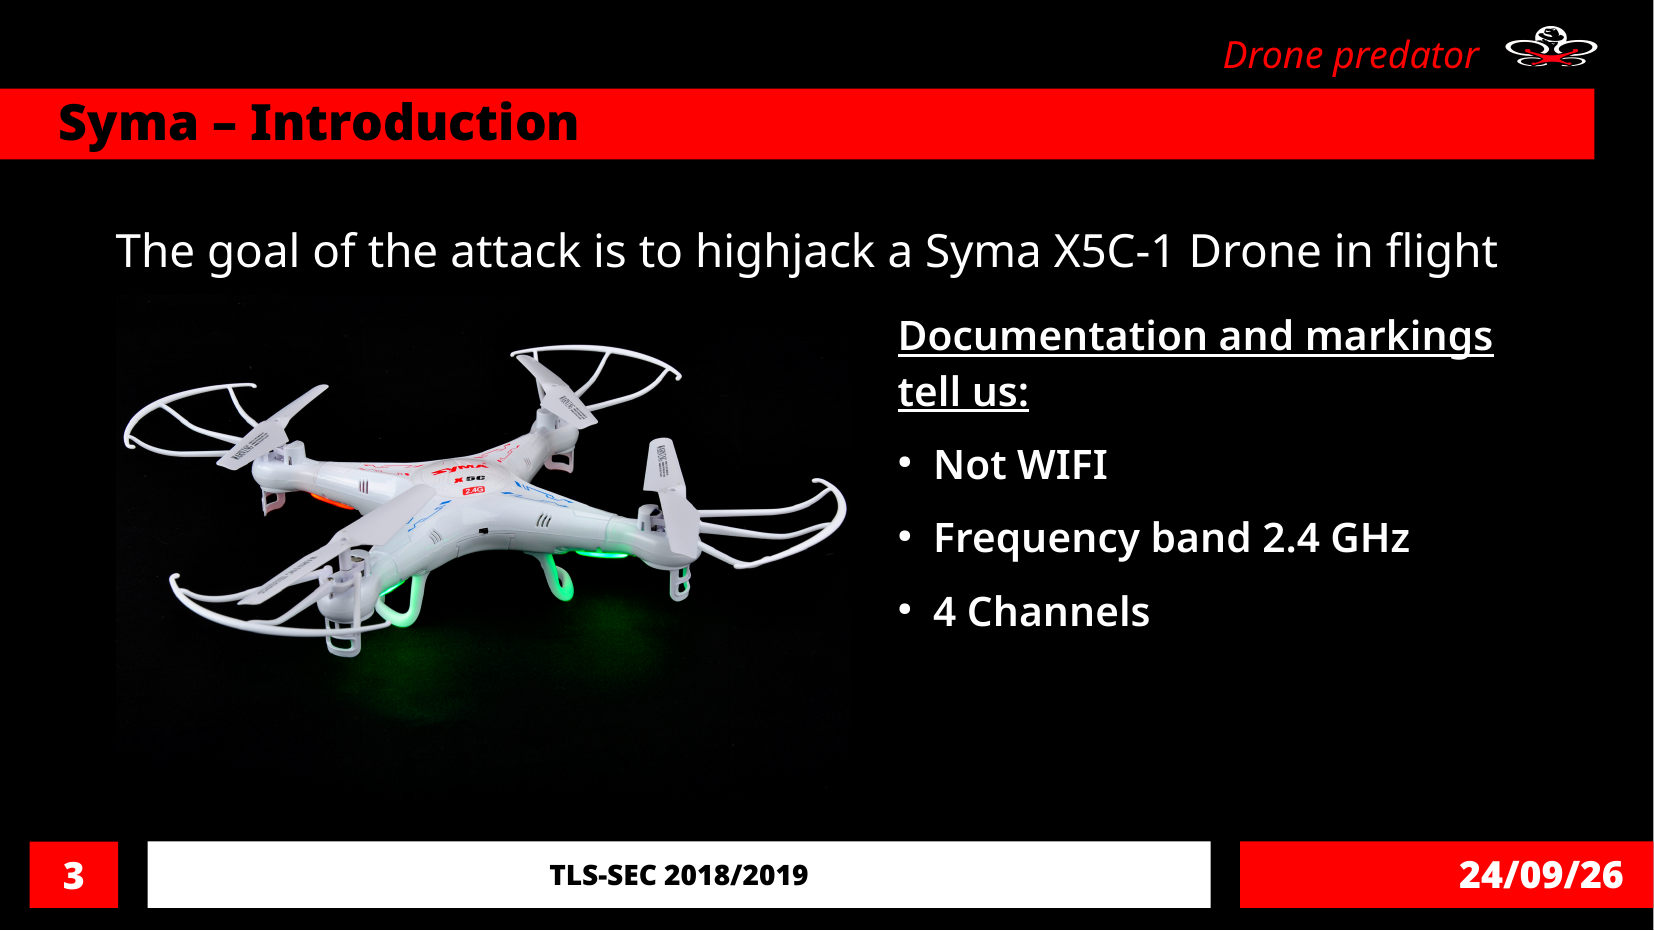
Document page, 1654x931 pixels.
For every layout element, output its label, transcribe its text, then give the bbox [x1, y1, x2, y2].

text_box The goal of the attack is to highjack a Syma X5C-1 Drone in flight [100, 211, 1571, 284]
list Documentation and markings tell us: Not WIFI Frequency band 2.4 GHz 4 Channels [897, 307, 1565, 820]
picture [116, 295, 851, 801]
title Syma – Introduction [59, 44, 1595, 156]
picture [1488, 15, 1617, 80]
